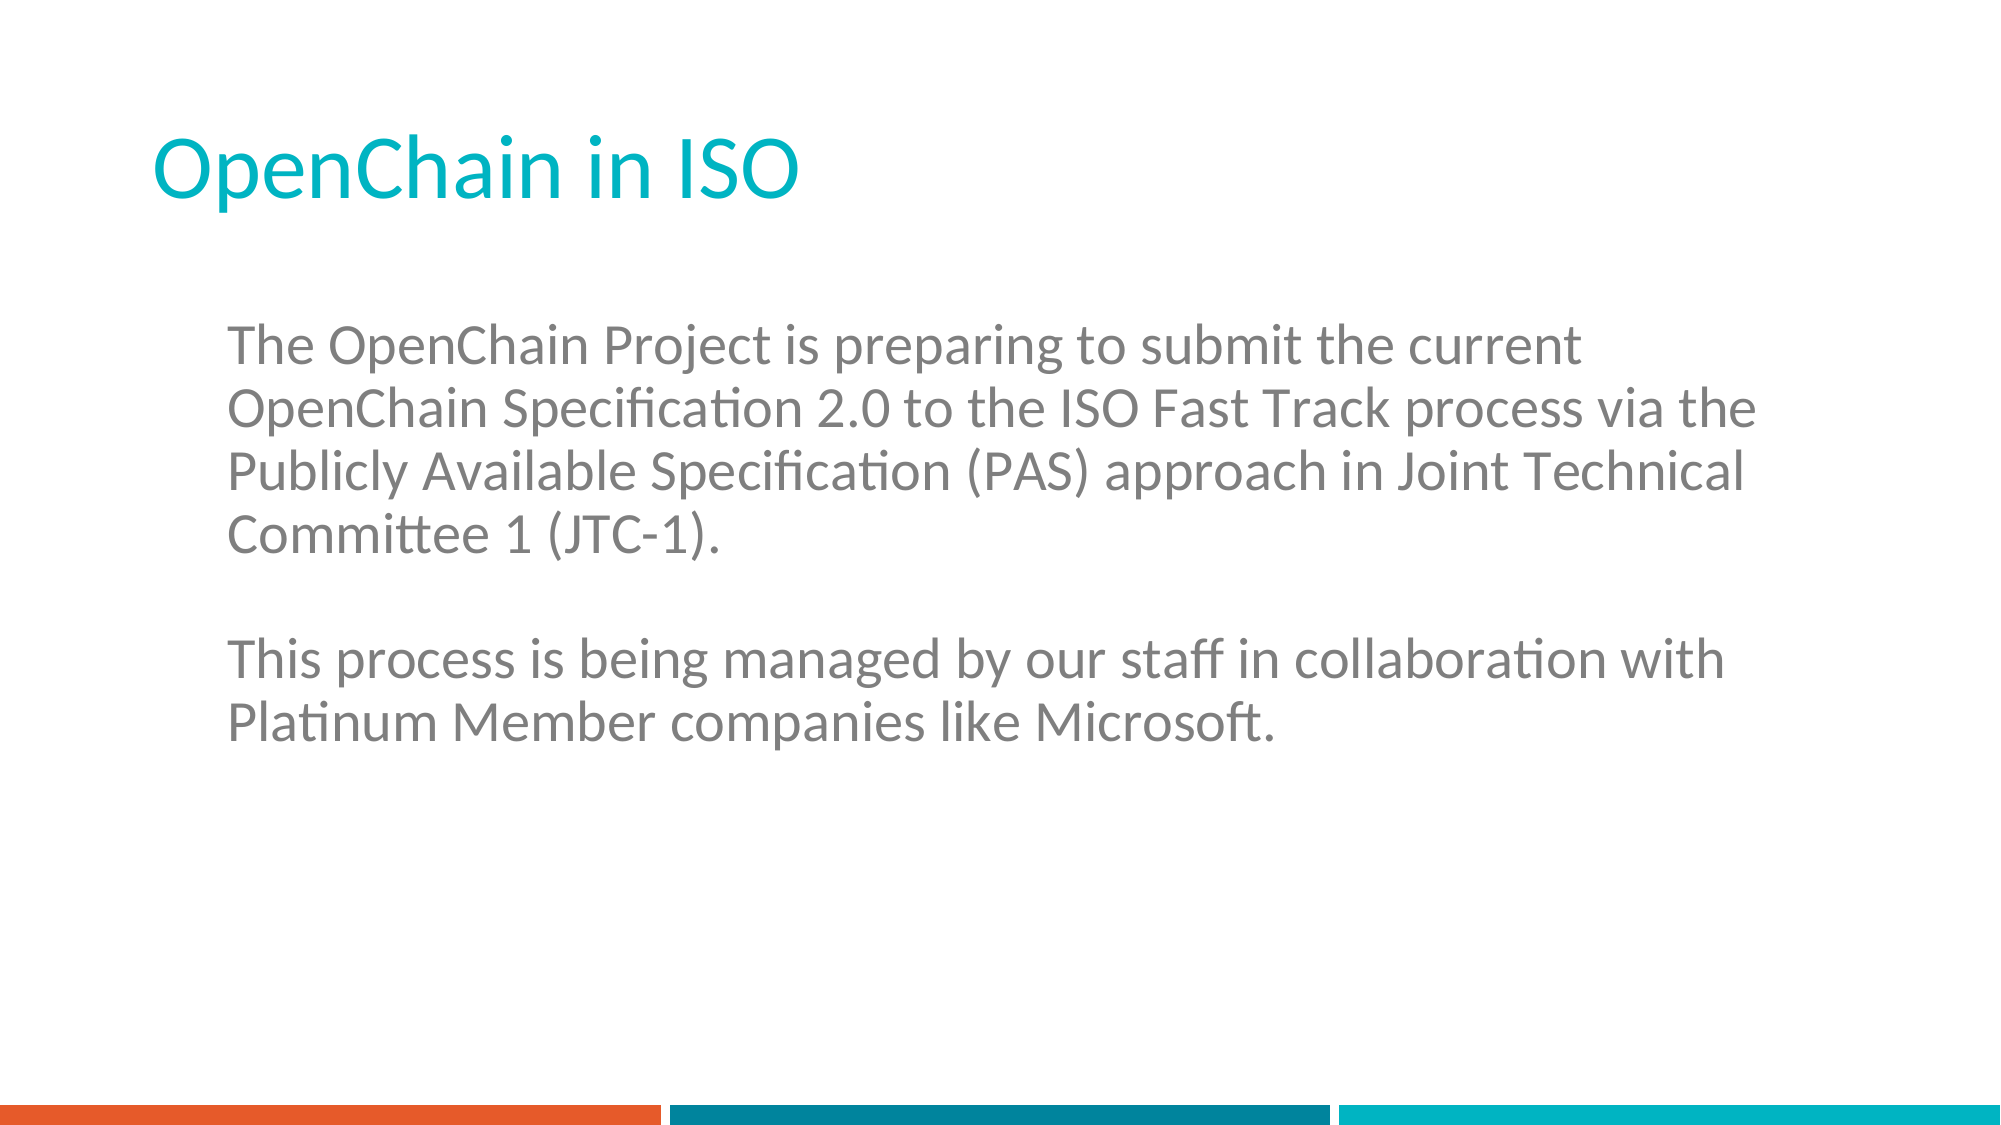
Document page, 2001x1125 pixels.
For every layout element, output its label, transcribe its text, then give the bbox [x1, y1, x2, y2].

title OpenChain in ISO [137, 59, 1863, 278]
list The OpenChain Project is preparing to submit the current OpenChain Specification 2.0 to the ISO Fast Track process via the Publicly Available Specification (PAS) approach in Joint Technical Committee 1 (JTC-1). This process is being managed by our staff in collaboration with Platinum Member companies like Microsoft. [137, 299, 1863, 928]
